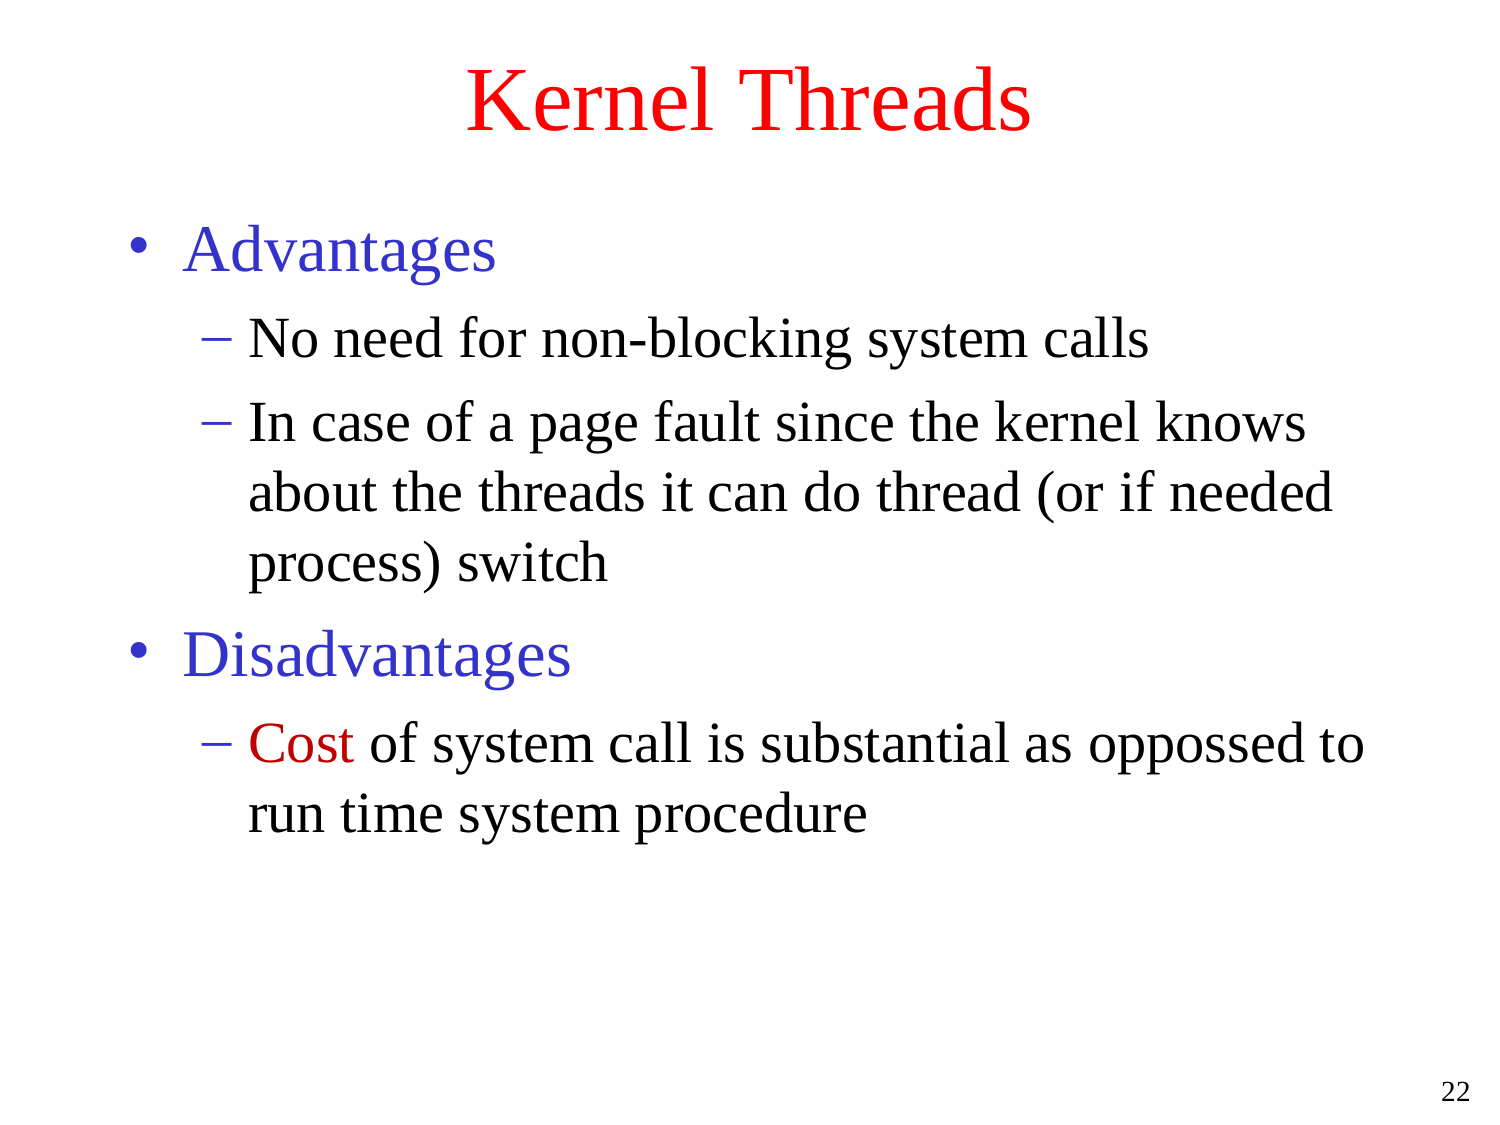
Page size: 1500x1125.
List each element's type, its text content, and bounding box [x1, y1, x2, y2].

text_box Advantages No need for non-blocking system calls In case of a page fault since the kernel knows about the threads it can do thread (or if needed process) switch Disadvantages Cost of system call is substantial as oppossed to run time system procedure [112, 196, 1388, 1000]
text_box Kernel Threads [0, 0, 1500, 188]
text_box <number> [1404, 1064, 1486, 1125]
